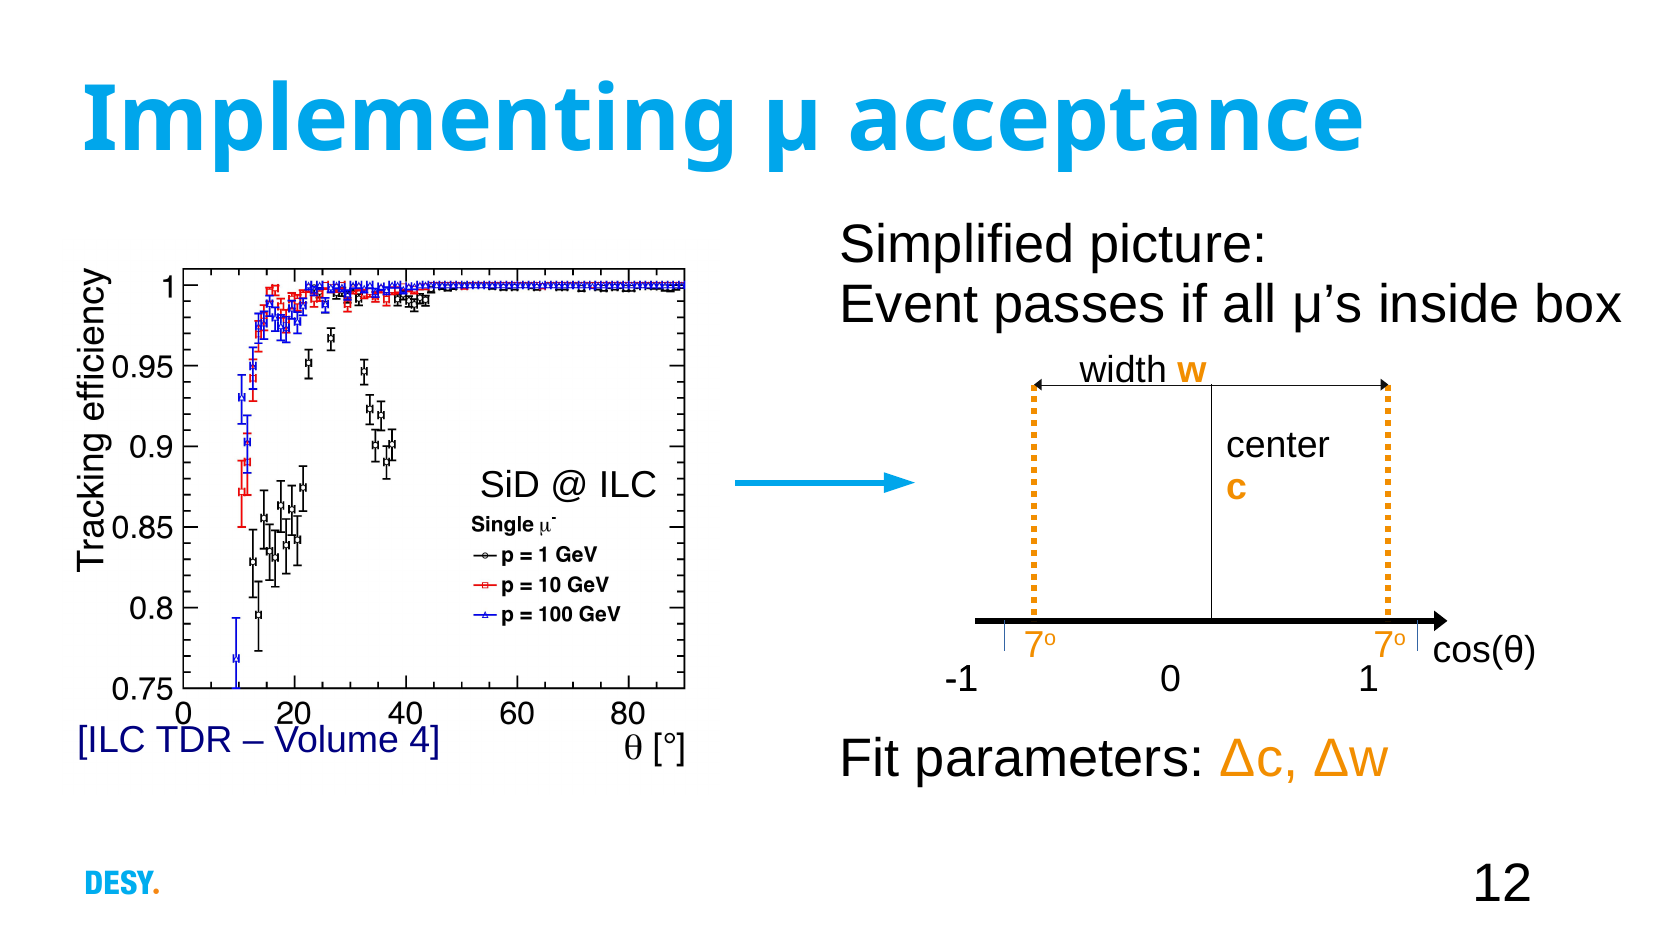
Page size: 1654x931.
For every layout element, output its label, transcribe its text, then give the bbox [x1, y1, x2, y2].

text_box -1 [930, 650, 1019, 720]
text_box 7o [1008, 616, 1098, 674]
text_box Simplified picture: Event passes if all μ’s inside box [825, 205, 1638, 373]
text_box width w [1064, 373, 1257, 440]
text_box [ILC TDR – Volume 4] [62, 710, 456, 768]
picture [62, 239, 721, 796]
text_box Fit parameters: Δc, Δw [825, 720, 1638, 887]
text_box cos(θ) [1417, 620, 1552, 678]
title Implementing μ acceptance [82, 37, 1571, 193]
text_box 0 [1145, 650, 1196, 708]
text_box 7o [1358, 616, 1448, 674]
text_box center c [1211, 416, 1345, 516]
text_box 1 [1343, 650, 1394, 708]
text_box SiD @ ILC [465, 455, 673, 513]
